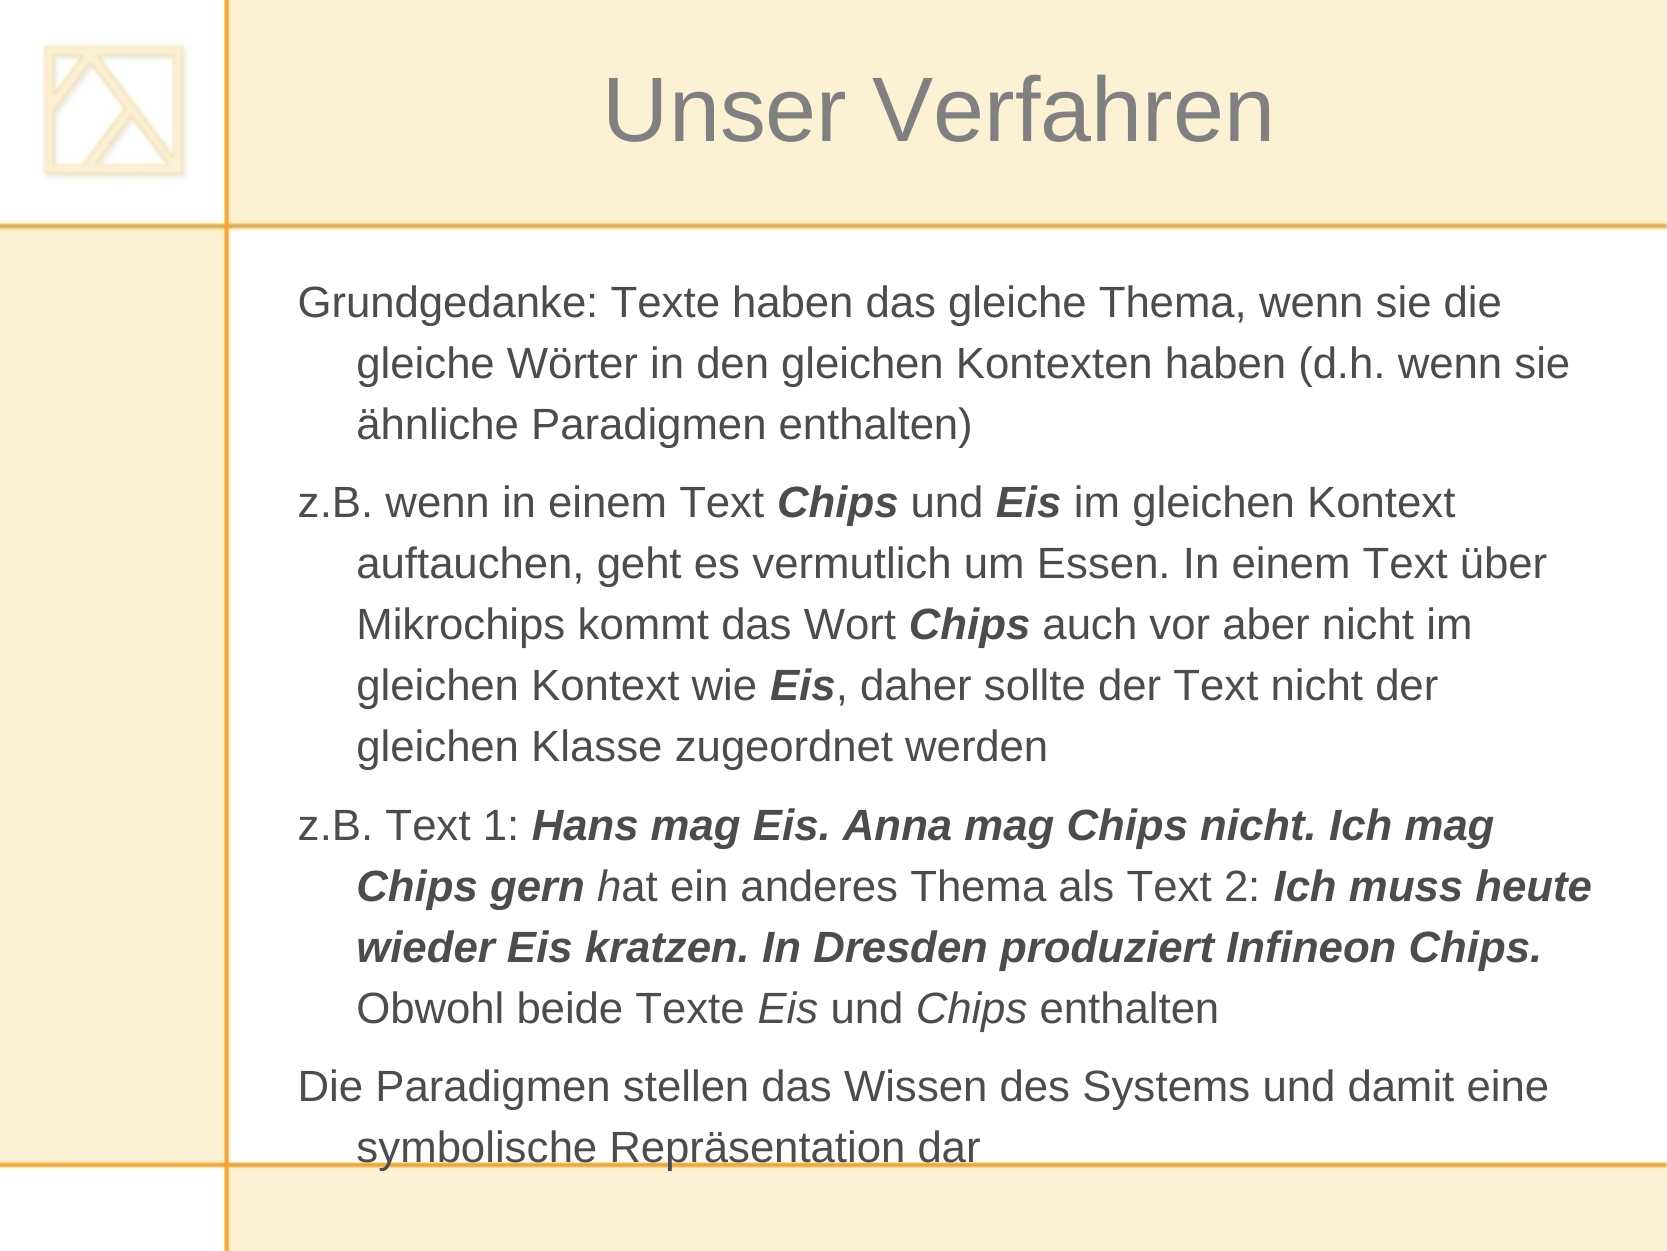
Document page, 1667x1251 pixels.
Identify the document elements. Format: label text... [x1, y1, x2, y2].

picture [0, 0, 1667, 1251]
title Unser Verfahren [268, 6, 1611, 216]
list Grundgedanke: Texte haben das gleiche Thema, wenn sie die gleiche Wörter in den gleichen Kontexten haben (d.h. wenn sie ähnliche Paradigmen enthalten) z.B. wenn in einem Text Chips und Eis im gleichen Kontext auftauchen, geht es vermutlich um Essen. In einem Text über Mikrochips kommt das Wort Chips auch vor aber nicht im gleichen Kontext wie Eis, daher sollte der Text nicht der gleichen Klasse zugeordnet werden z.B. Text 1: Hans mag Eis. Anna mag Chips nicht. Ich mag Chips gern hat ein anderes Thema als Text 2: Ich muss heute wieder Eis kratzen. In Dresden produziert Infineon Chips. Obwohl beide Texte Eis und Chips enthalten Die Paradigmen stellen das Wissen des Systems und damit eine symbolische Repräsentation dar [268, 265, 1611, 1164]
